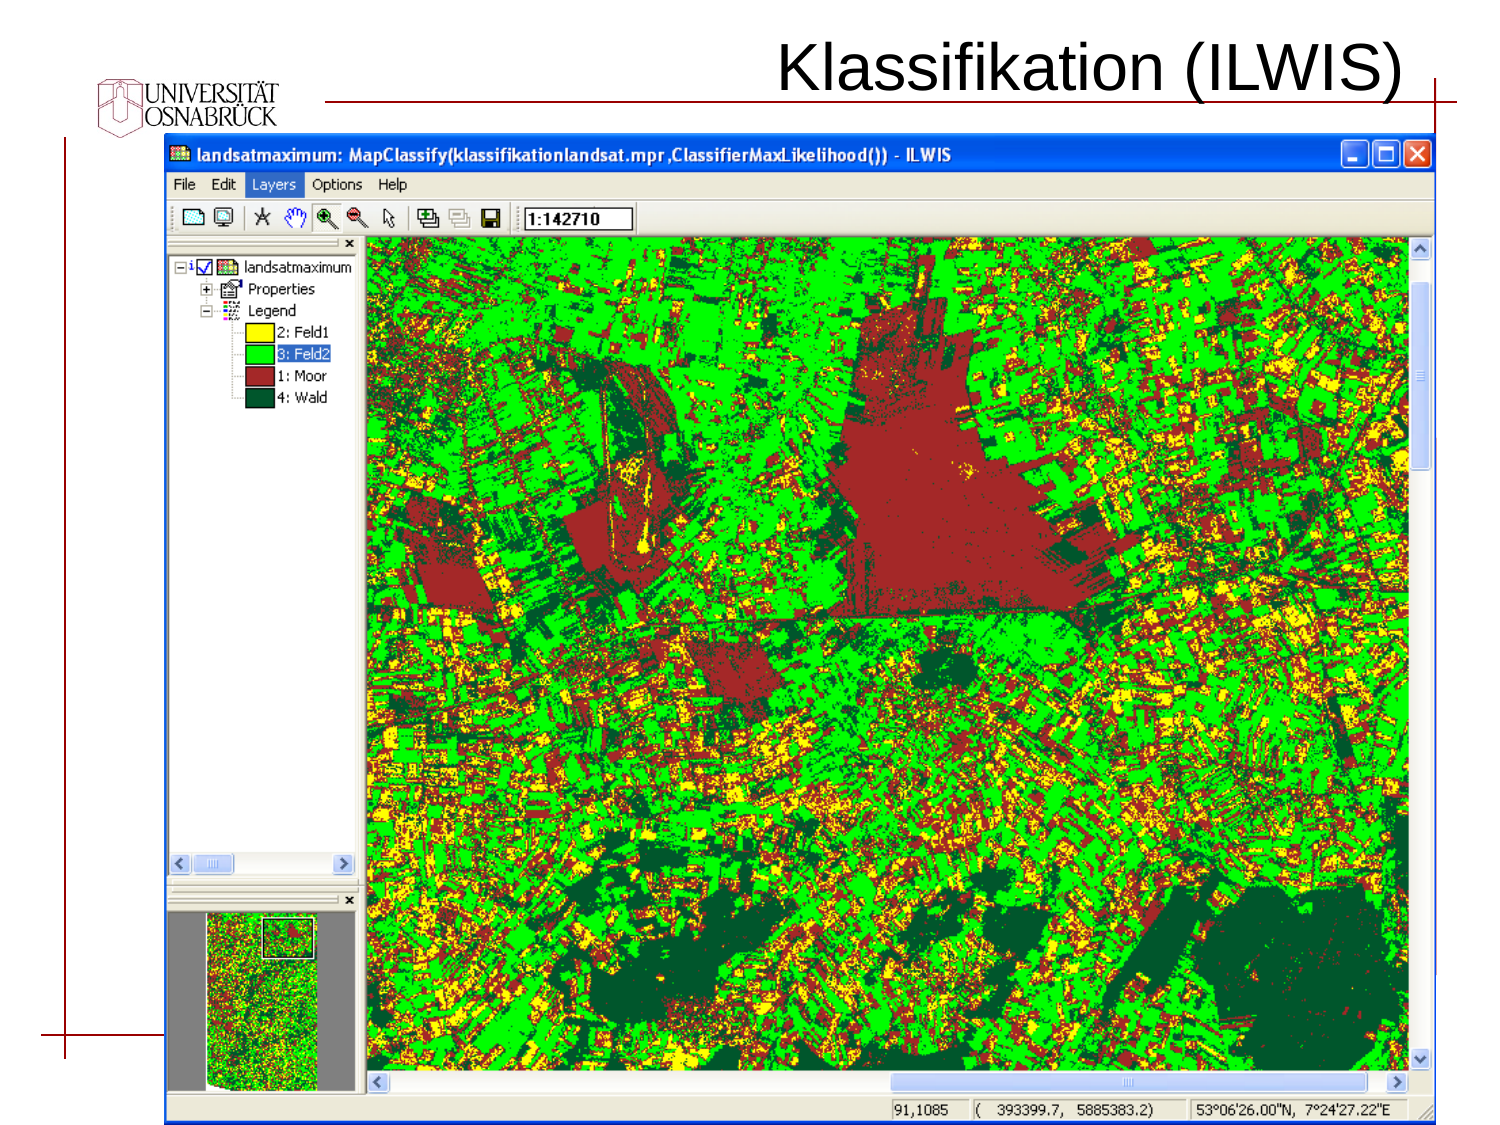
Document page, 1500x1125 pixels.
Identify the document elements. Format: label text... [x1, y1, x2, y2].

picture [97, 79, 1436, 1125]
title Klassifikation (ILWIS) [520, 4, 1421, 130]
